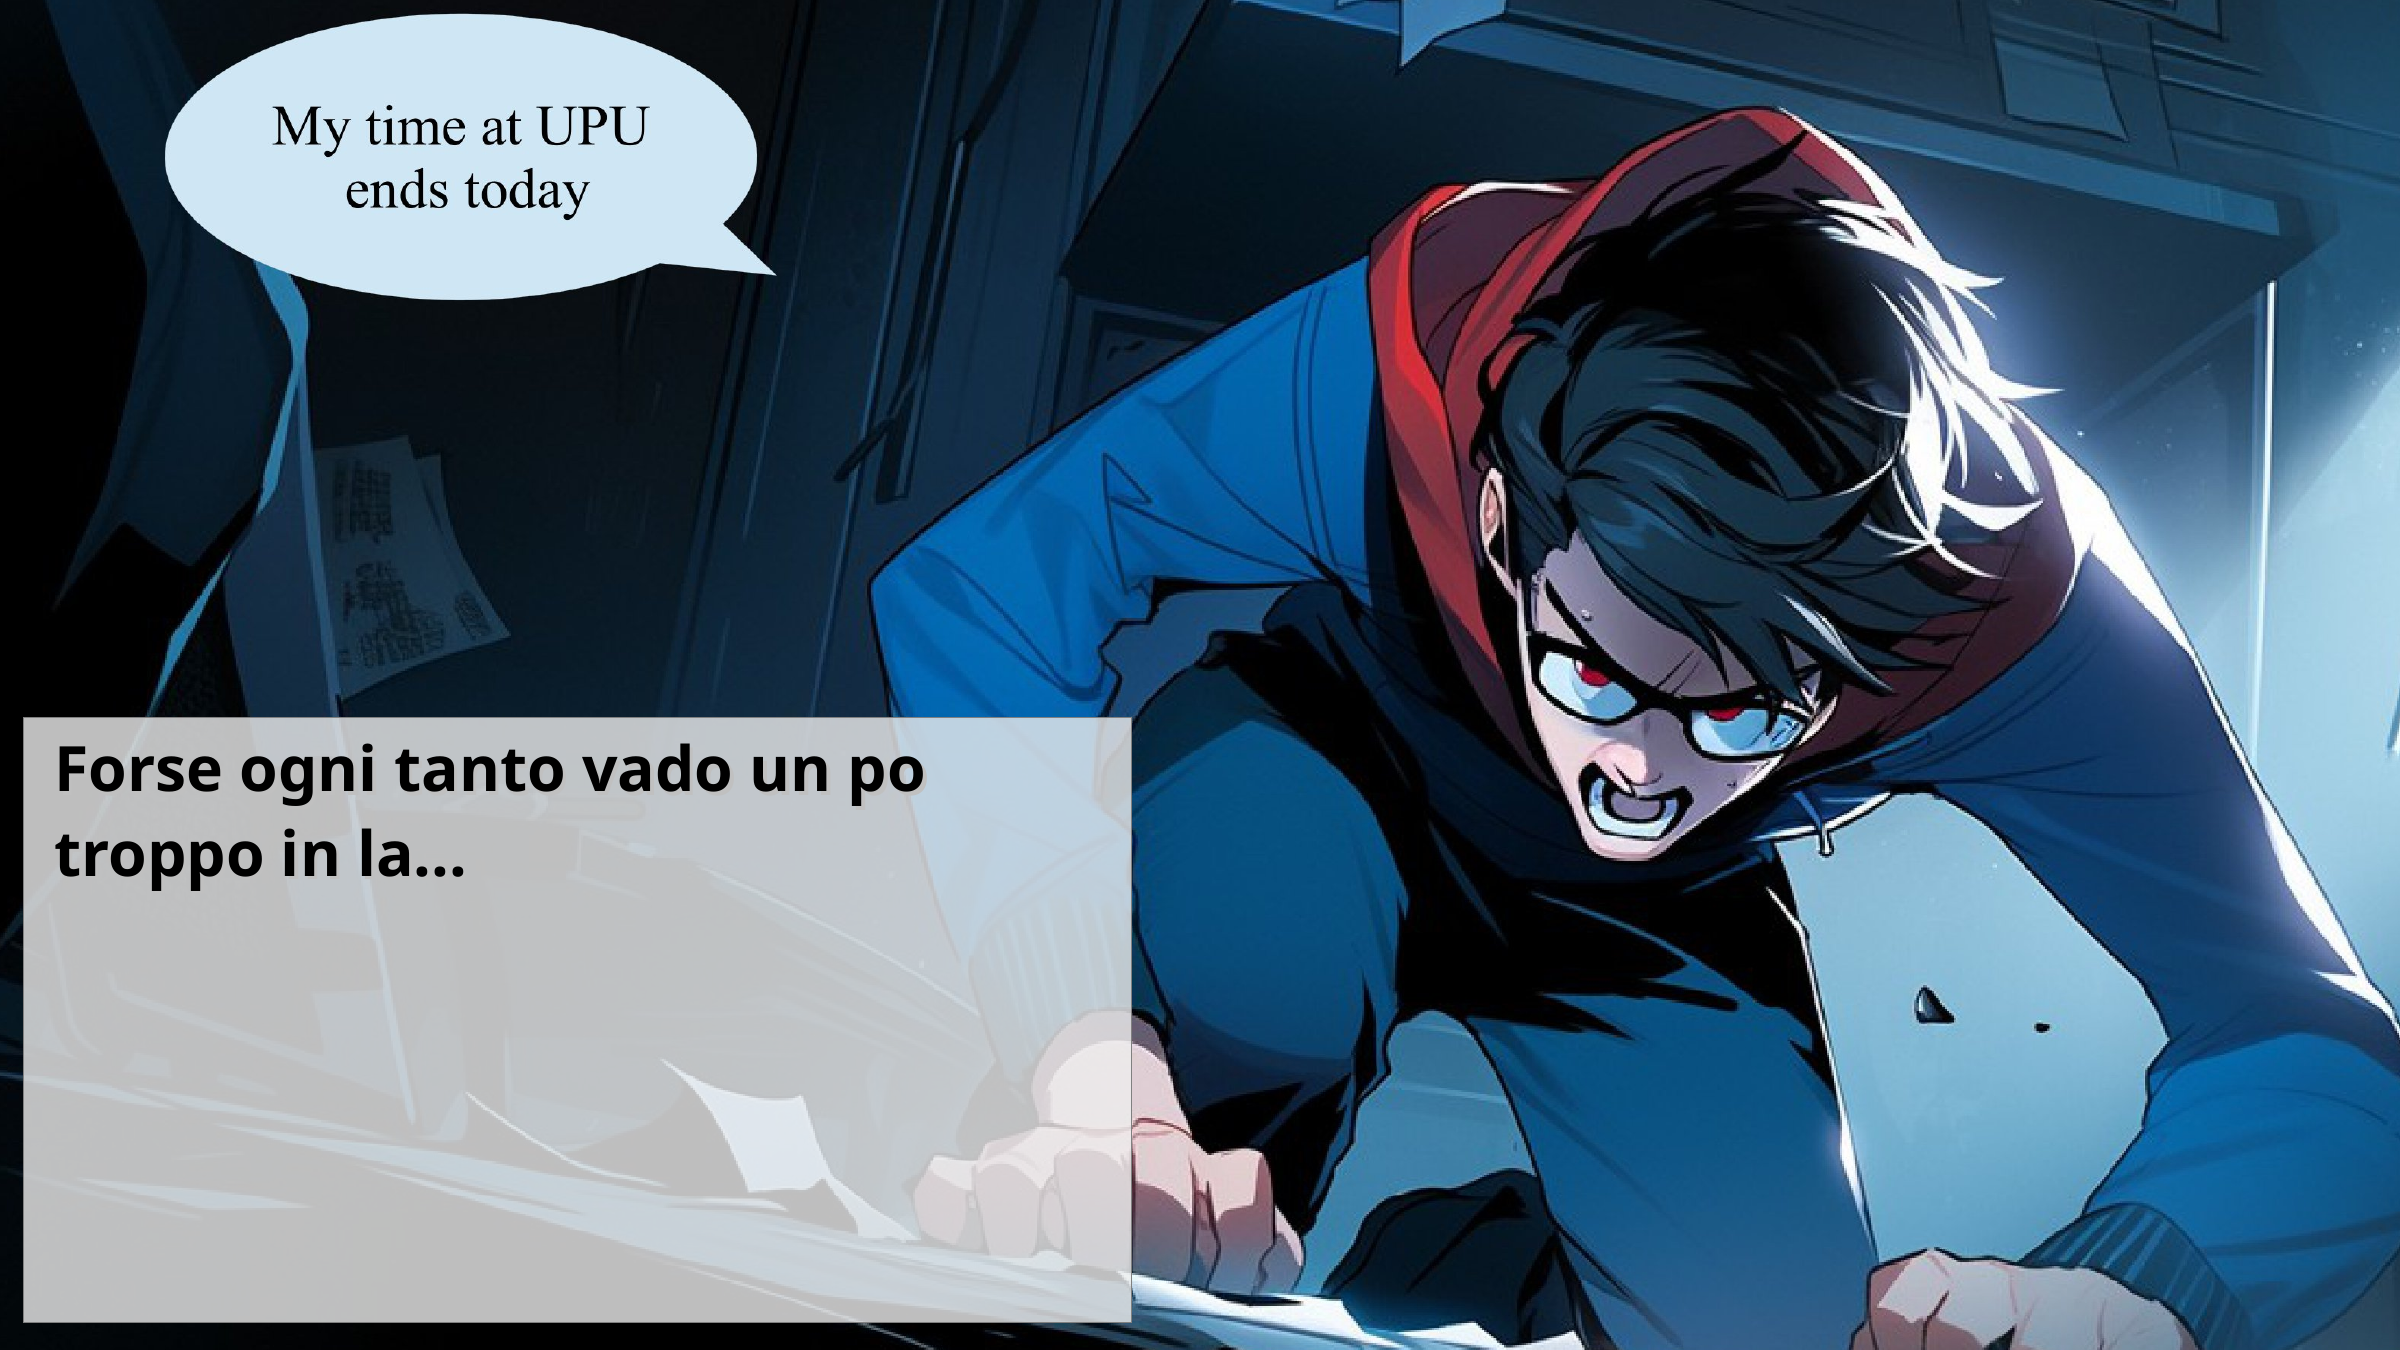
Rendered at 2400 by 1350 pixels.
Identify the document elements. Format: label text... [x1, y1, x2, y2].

picture [0, 0, 2400, 1350]
text_box Forse ogni tanto vado un po troppo in la... [23, 717, 1132, 1323]
